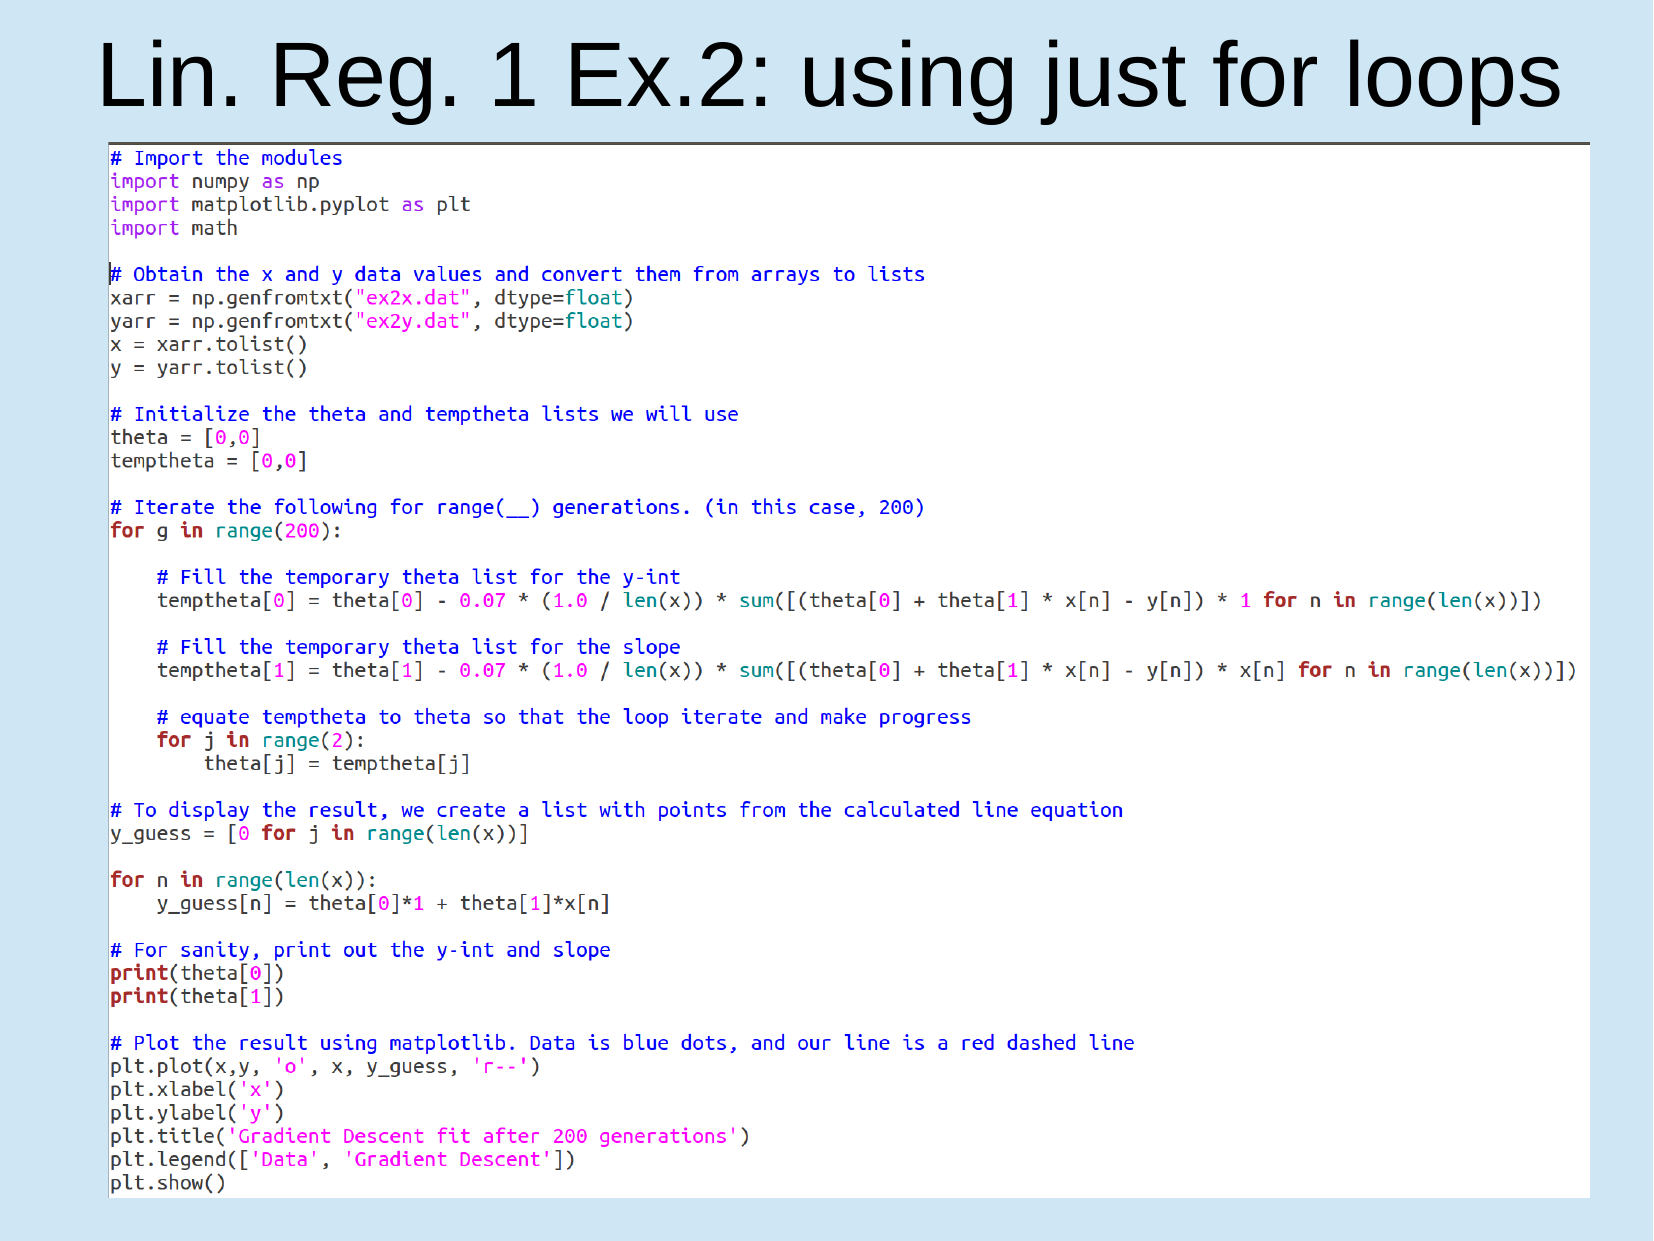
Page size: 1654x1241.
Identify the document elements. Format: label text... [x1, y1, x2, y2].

picture [105, 138, 1591, 1201]
title Lin. Reg. 1 Ex.2: using just for loops [87, 0, 1576, 151]
